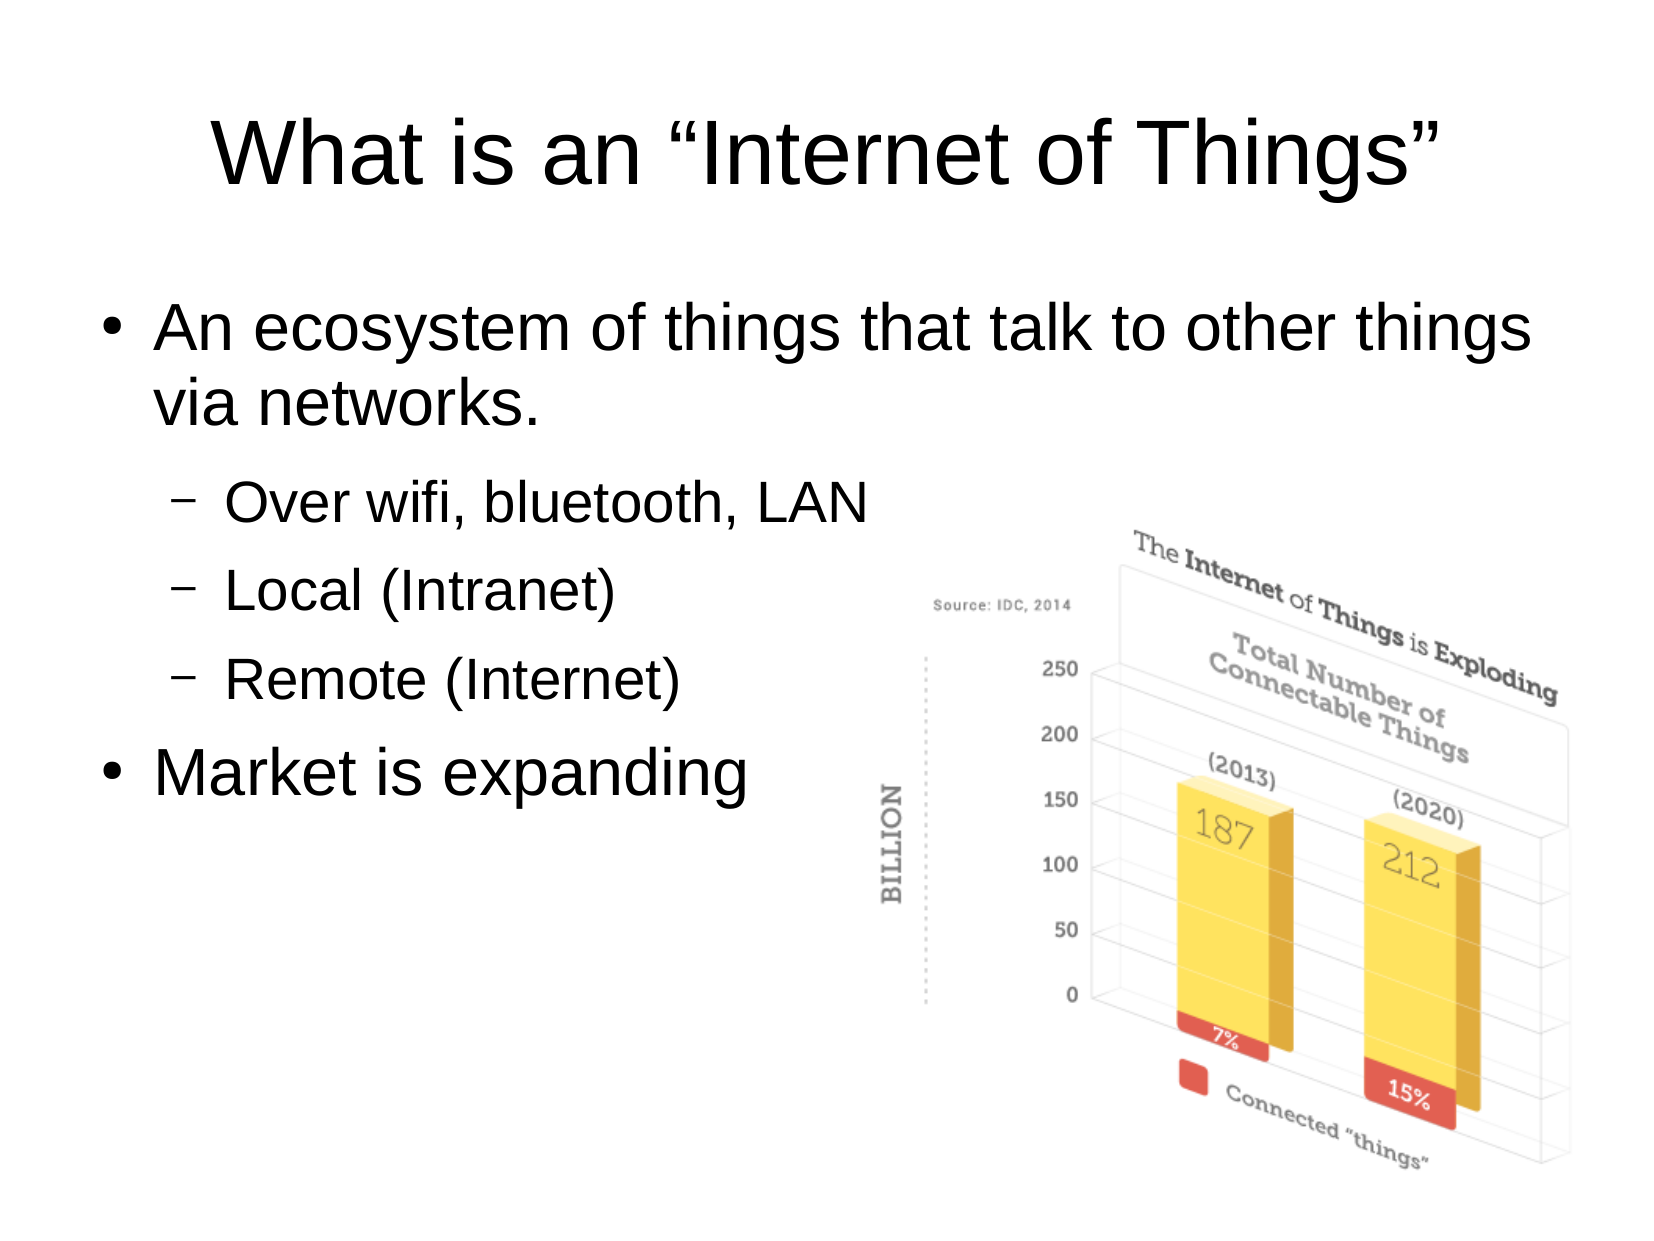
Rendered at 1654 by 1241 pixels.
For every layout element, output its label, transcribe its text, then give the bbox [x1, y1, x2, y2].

picture [870, 524, 1577, 1197]
list An ecosystem of things that talk to other things via networks. Over wifi, bluetooth, LAN Local (Intranet) Remote (Internet) Market is expanding [82, 290, 1571, 1010]
title What is an “Internet of Things” [82, 49, 1571, 257]
